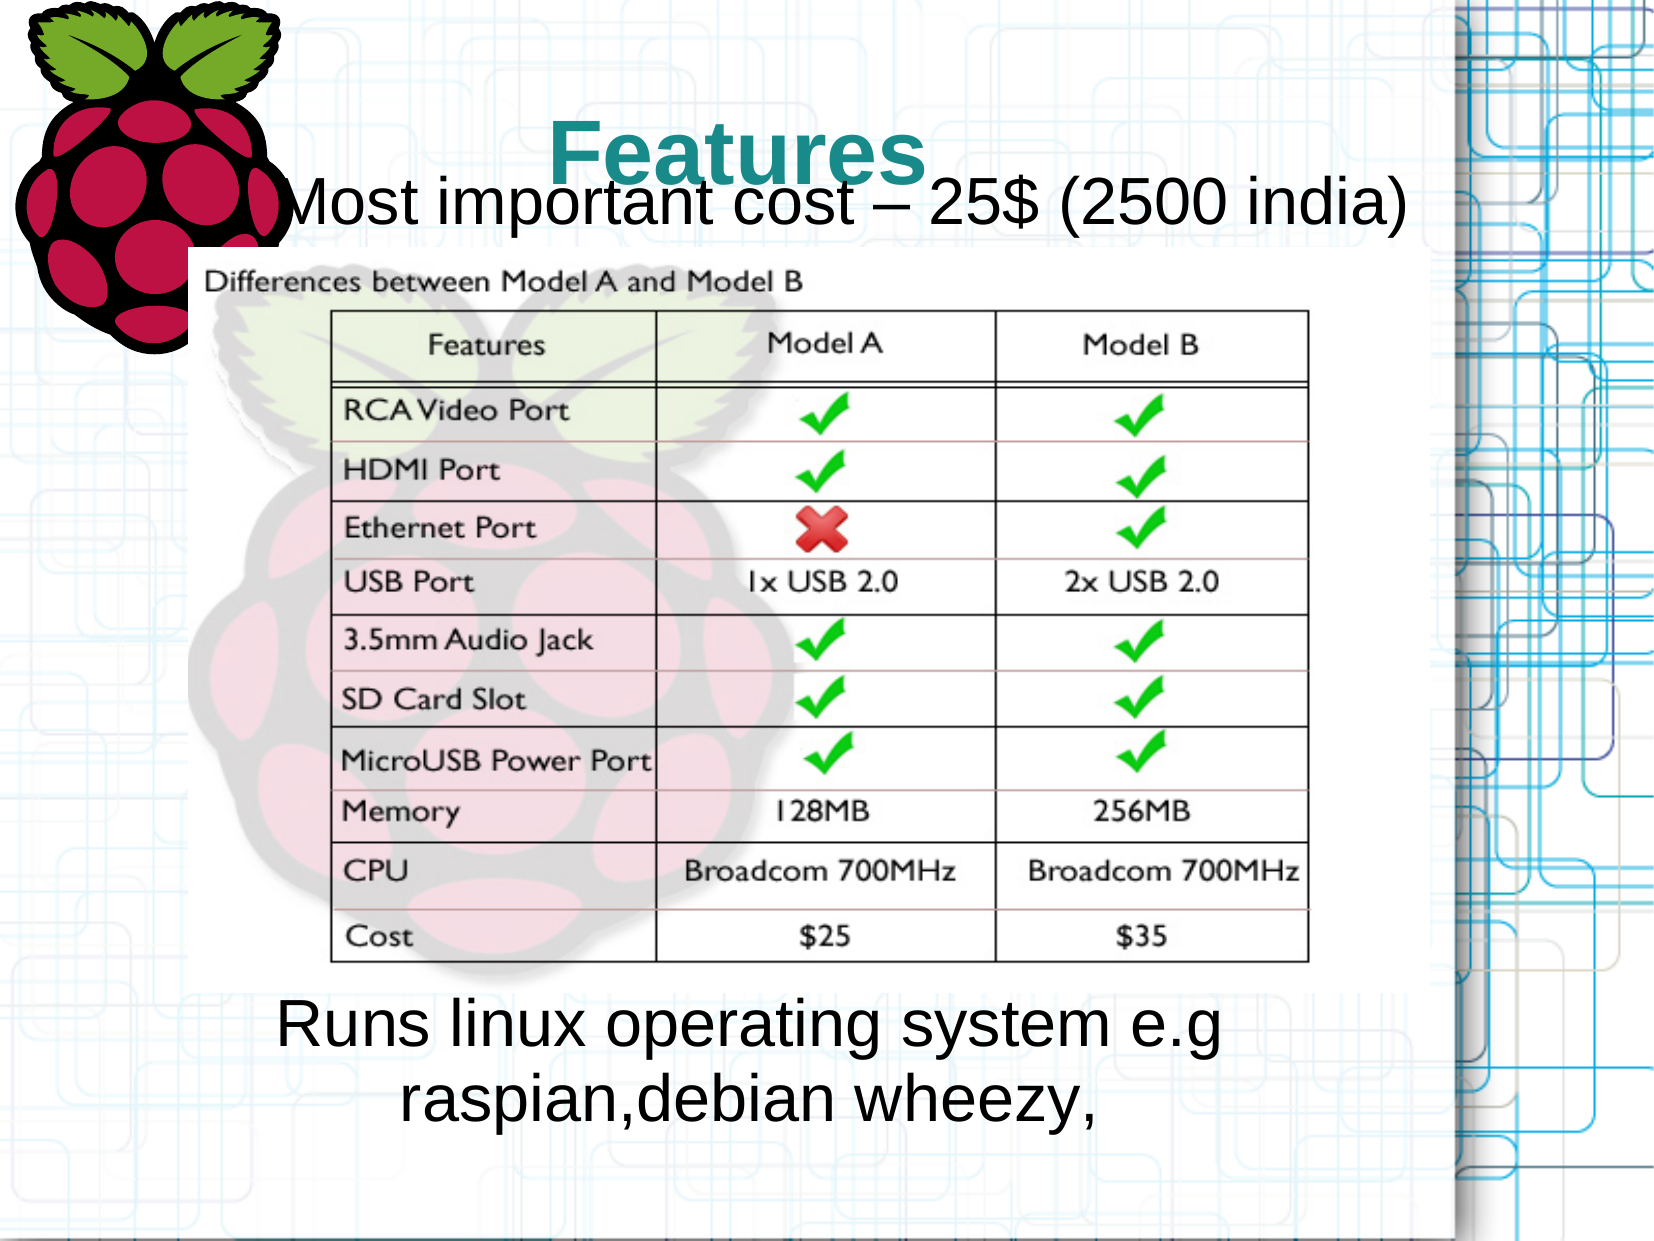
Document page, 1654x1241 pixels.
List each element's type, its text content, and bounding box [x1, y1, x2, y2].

subtitle Most important cost – 25$ (2500 india) Runs linux operating system e.g raspian,debian wheezy, [296, 163, 1418, 247]
title Features [296, 49, 1418, 163]
picture [0, 0, 1654, 1241]
subtitle Most important cost – 25$ (2500 india) Runs linux operating system e.g raspian,debian wheezy, [82, 356, 1418, 1136]
